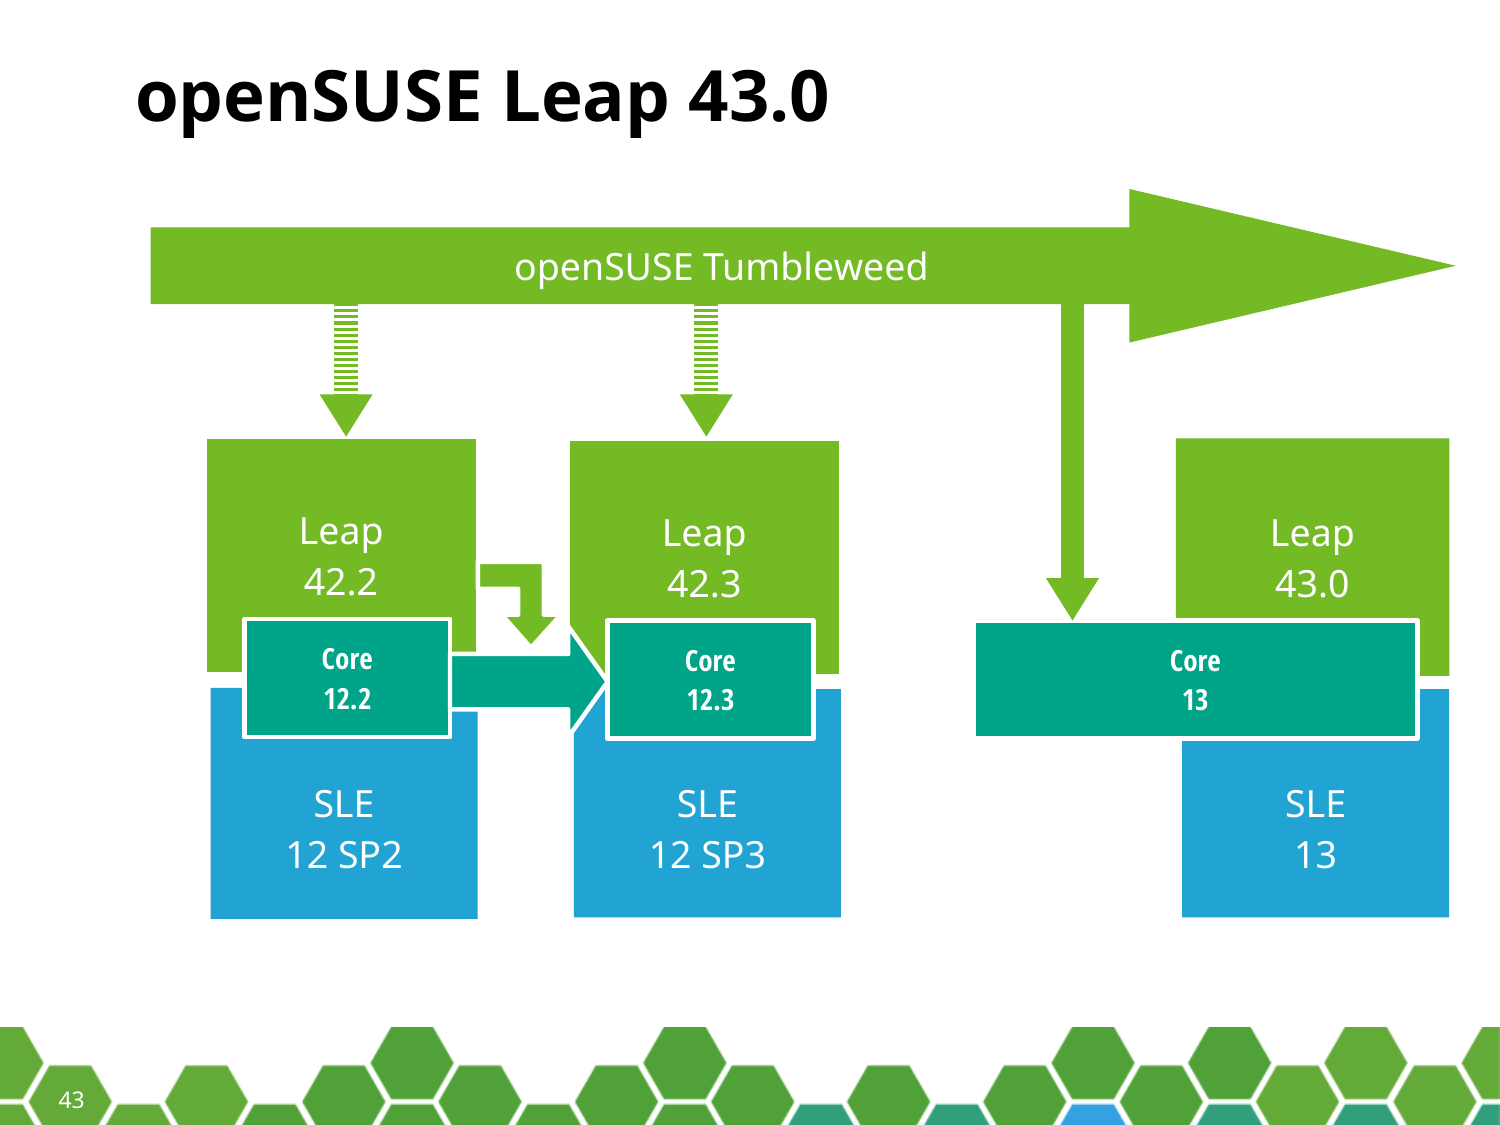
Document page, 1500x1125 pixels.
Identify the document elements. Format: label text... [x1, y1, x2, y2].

text_box openSUSE Tumbleweed [150, 188, 1456, 343]
text_box Core 13 [973, 620, 1418, 739]
picture [0, 1027, 1500, 1125]
text_box Leap 42.2 [204, 437, 478, 675]
text_box Core 12.3 [607, 620, 814, 739]
text_box [450, 626, 608, 738]
title openSUSE Leap 43.0 [135, 12, 1372, 175]
text_box Leap 42.3 [567, 438, 842, 676]
text_box SLE 12 SP3 [573, 689, 841, 918]
text_box SLE 13 [1182, 689, 1450, 918]
text_box Core 12.2 [244, 619, 451, 738]
text_box [477, 561, 561, 648]
text_box SLE 12 SP2 [210, 687, 478, 919]
text_box Leap 43.0 [1175, 438, 1450, 676]
